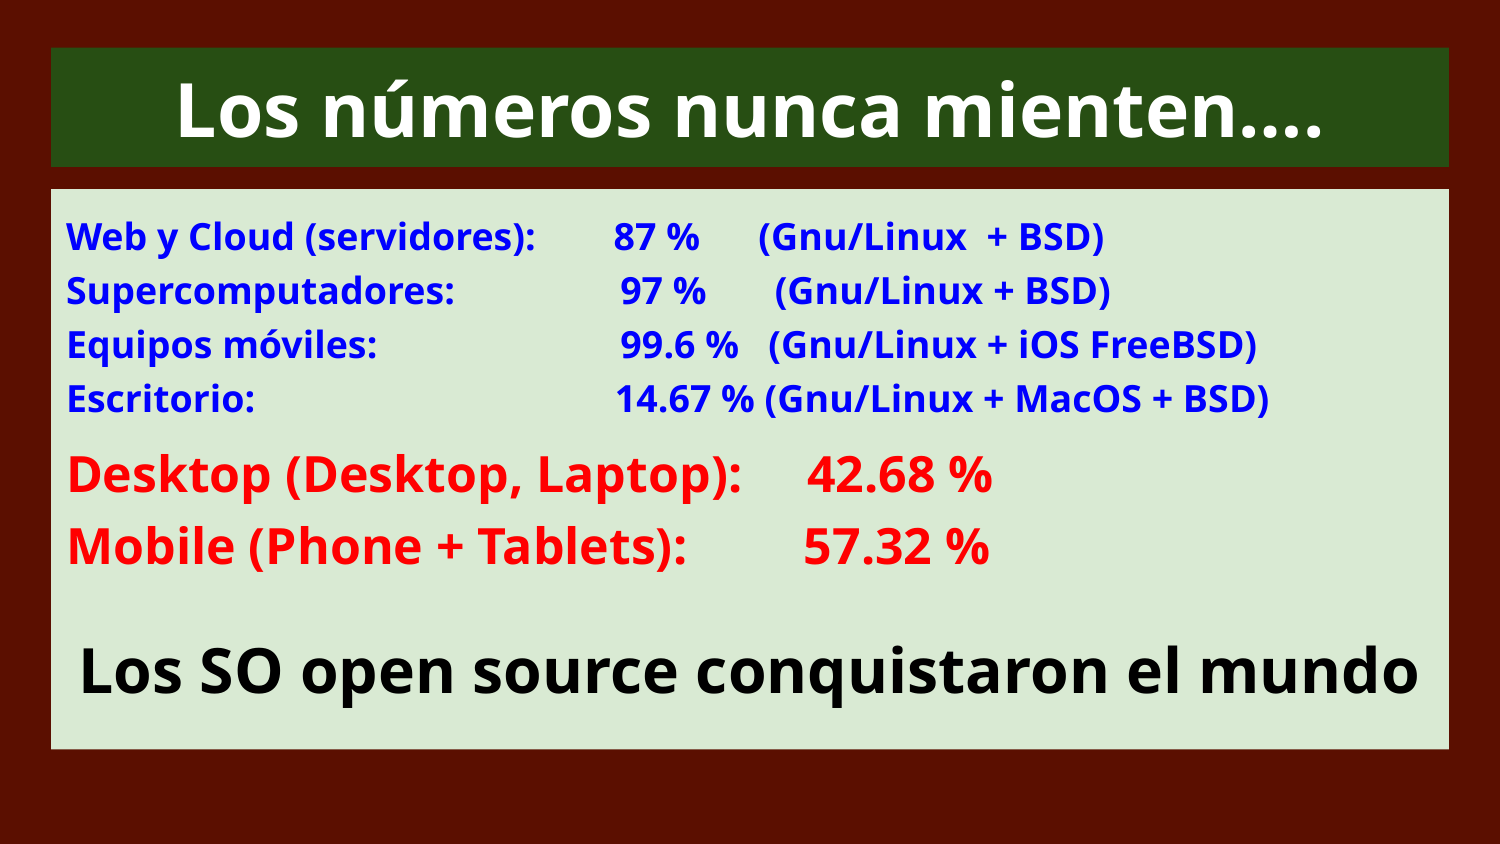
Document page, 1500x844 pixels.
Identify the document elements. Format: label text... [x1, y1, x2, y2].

title Los números nunca mienten…. [51, 47, 1449, 167]
list Web y Cloud (servidores): 87 % (Gnu/Linux + BSD) Supercomputadores: 97 % (Gnu/Linux + BSD) Equipos móviles: 99.6 % (Gnu/Linux + iOS FreeBSD) Escritorio: 14.67 % (Gnu/Linux + MacOS + BSD) Desktop (Desktop, Laptop): 42.68 % Mobile (Phone + Tablets): 57.32 % Los SO open source conquistaron el mundo [51, 189, 1449, 750]
